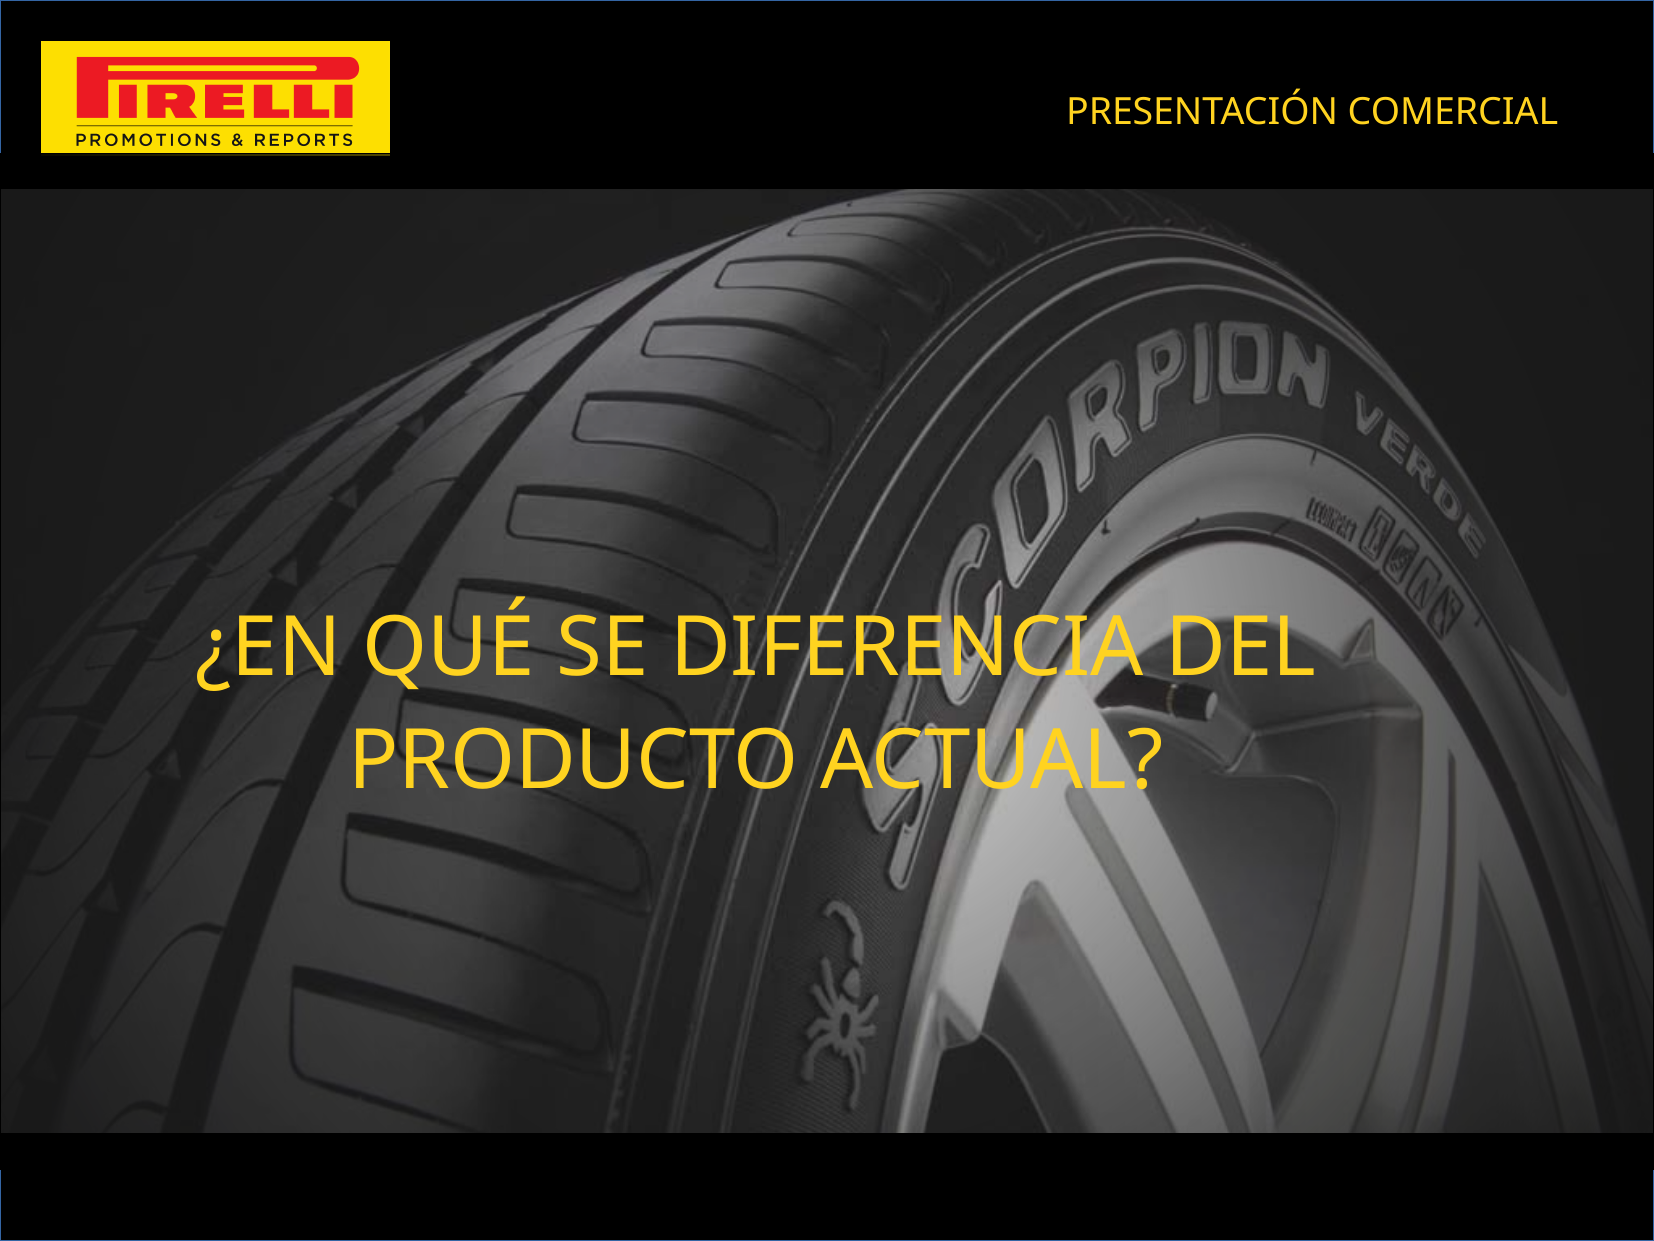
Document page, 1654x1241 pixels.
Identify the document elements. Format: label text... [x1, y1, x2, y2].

text_box [0, 0, 1654, 1241]
text_box PRESENTACIÓN COMERCIAL [1051, 77, 1634, 130]
text_box ¿EN QUÉ SE DIFERENCIA DEL PRODUCTO ACTUAL? [180, 578, 1489, 761]
picture [41, 41, 390, 153]
